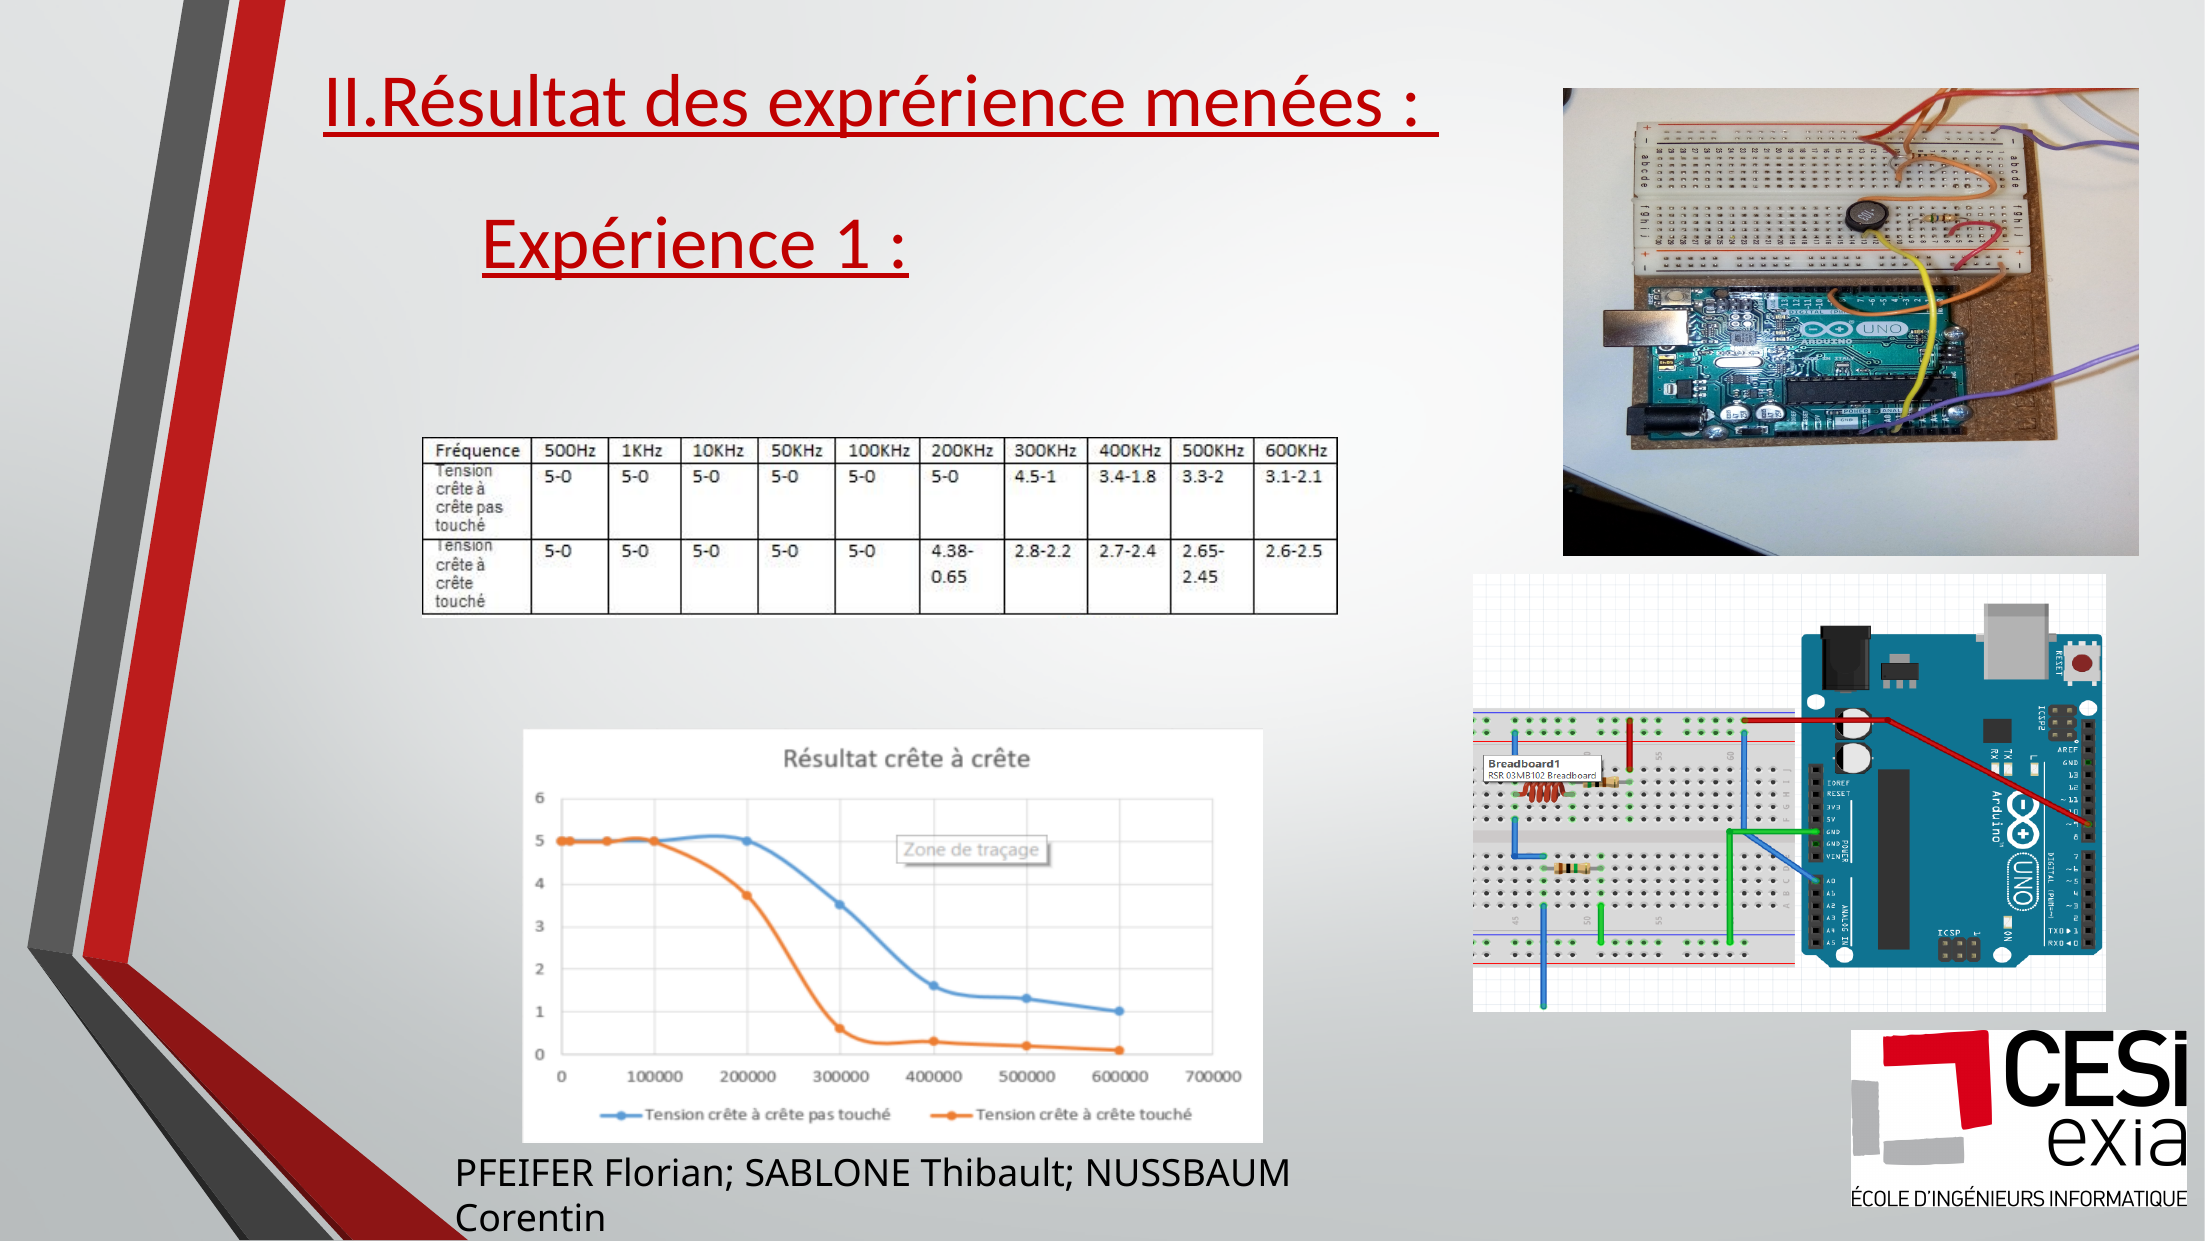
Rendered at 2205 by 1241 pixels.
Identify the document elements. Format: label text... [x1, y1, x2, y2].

picture [1563, 88, 2139, 556]
title Expérience 1 : [466, 177, 1068, 323]
text_box PFEIFER Florian; SABLONE Thibault; NUSSBAUM Corentin [439, 1141, 1382, 1203]
text_box II.Résultat des exprérience menées : [308, 44, 1534, 151]
picture [522, 728, 1263, 1141]
picture [1473, 574, 2106, 1012]
picture [1851, 1030, 2187, 1207]
picture [422, 437, 1338, 618]
